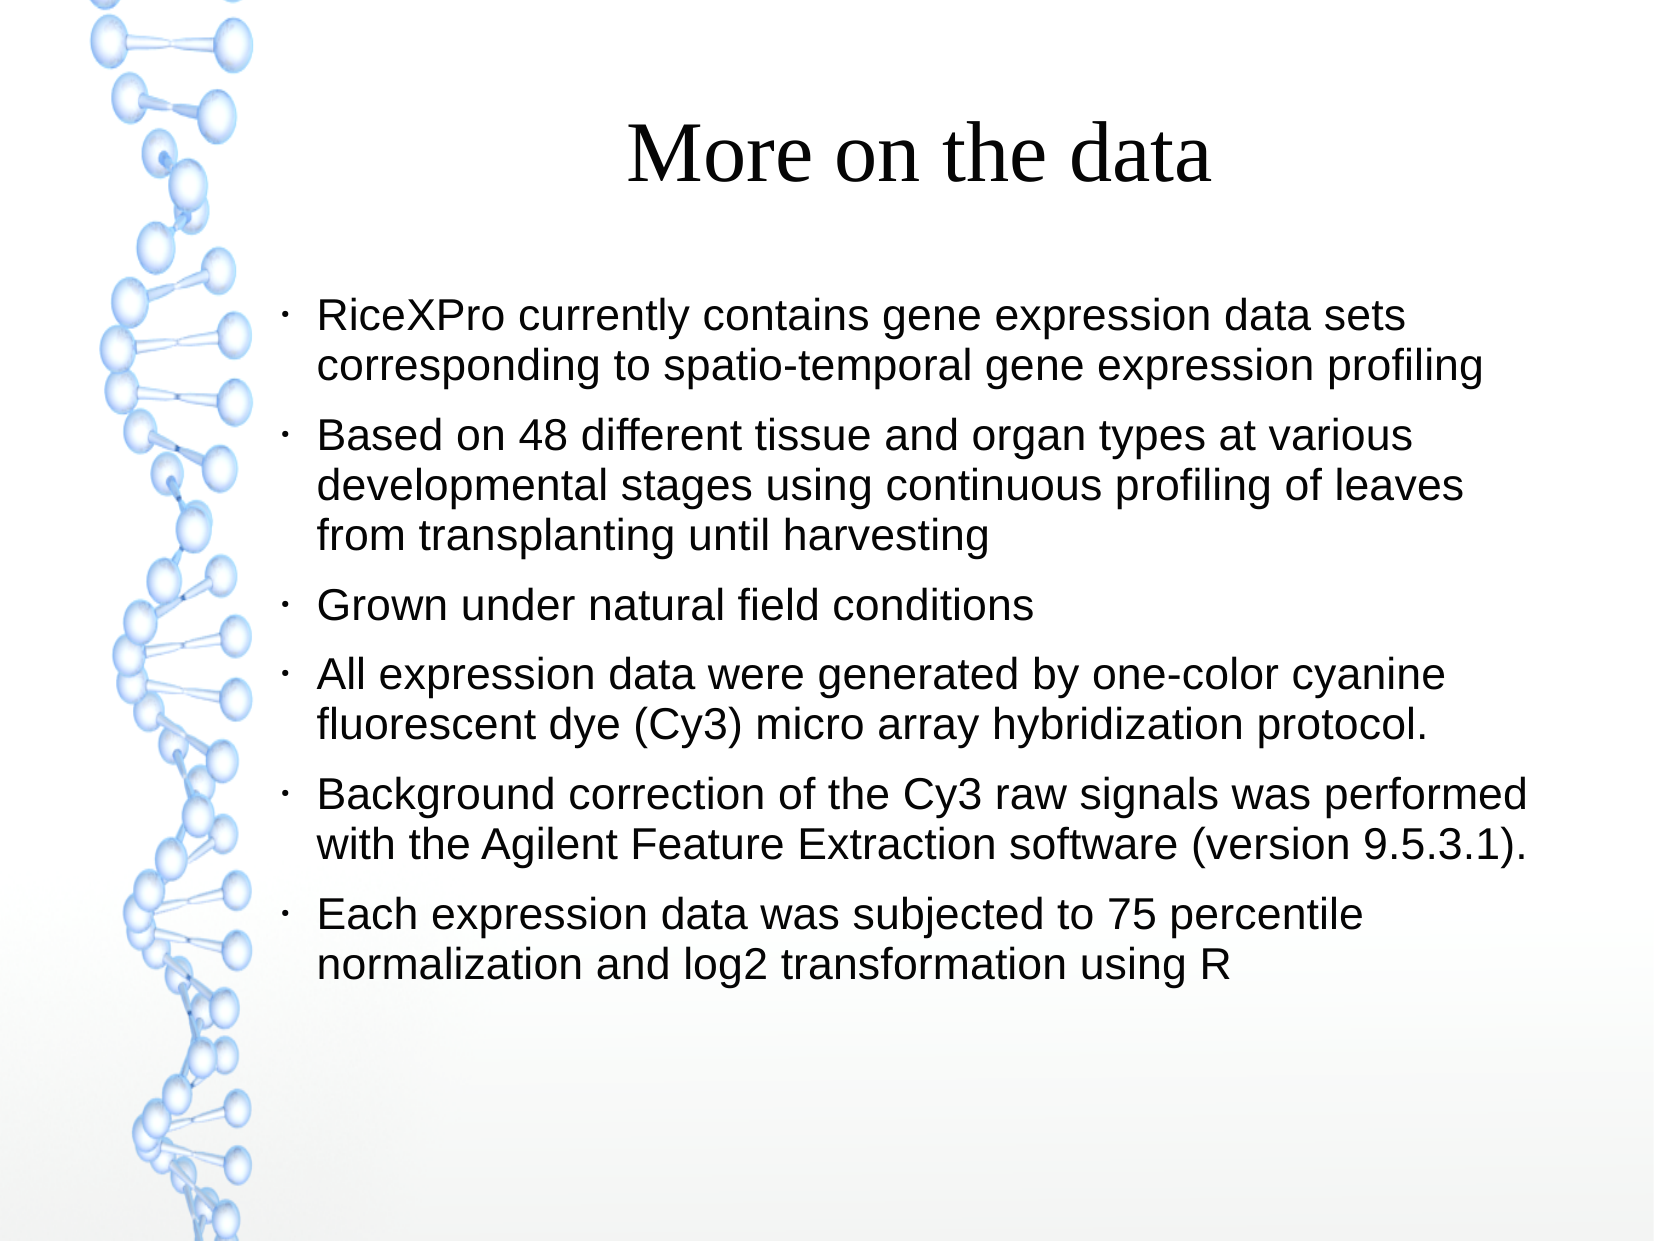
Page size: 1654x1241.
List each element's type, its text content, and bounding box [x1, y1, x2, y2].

list RiceXPro currently contains gene expression data sets corresponding to spatio-temporal gene expression profiling Based on 48 different tissue and organ types at various developmental stages using continuous profiling of leaves from transplanting until harvesting Grown under natural field conditions All expression data were generated by one-color cyanine fluorescent dye (Cy3) micro array hybridization protocol. Background correction of the Cy3 raw signals was performed with the Agilent Feature Extraction software (version 9.5.3.1). Each expression data was subjected to 75 percentile normalization and log2 transformation using R [269, 290, 1538, 1010]
title More on the data [269, 49, 1571, 257]
picture [0, 0, 1654, 1241]
